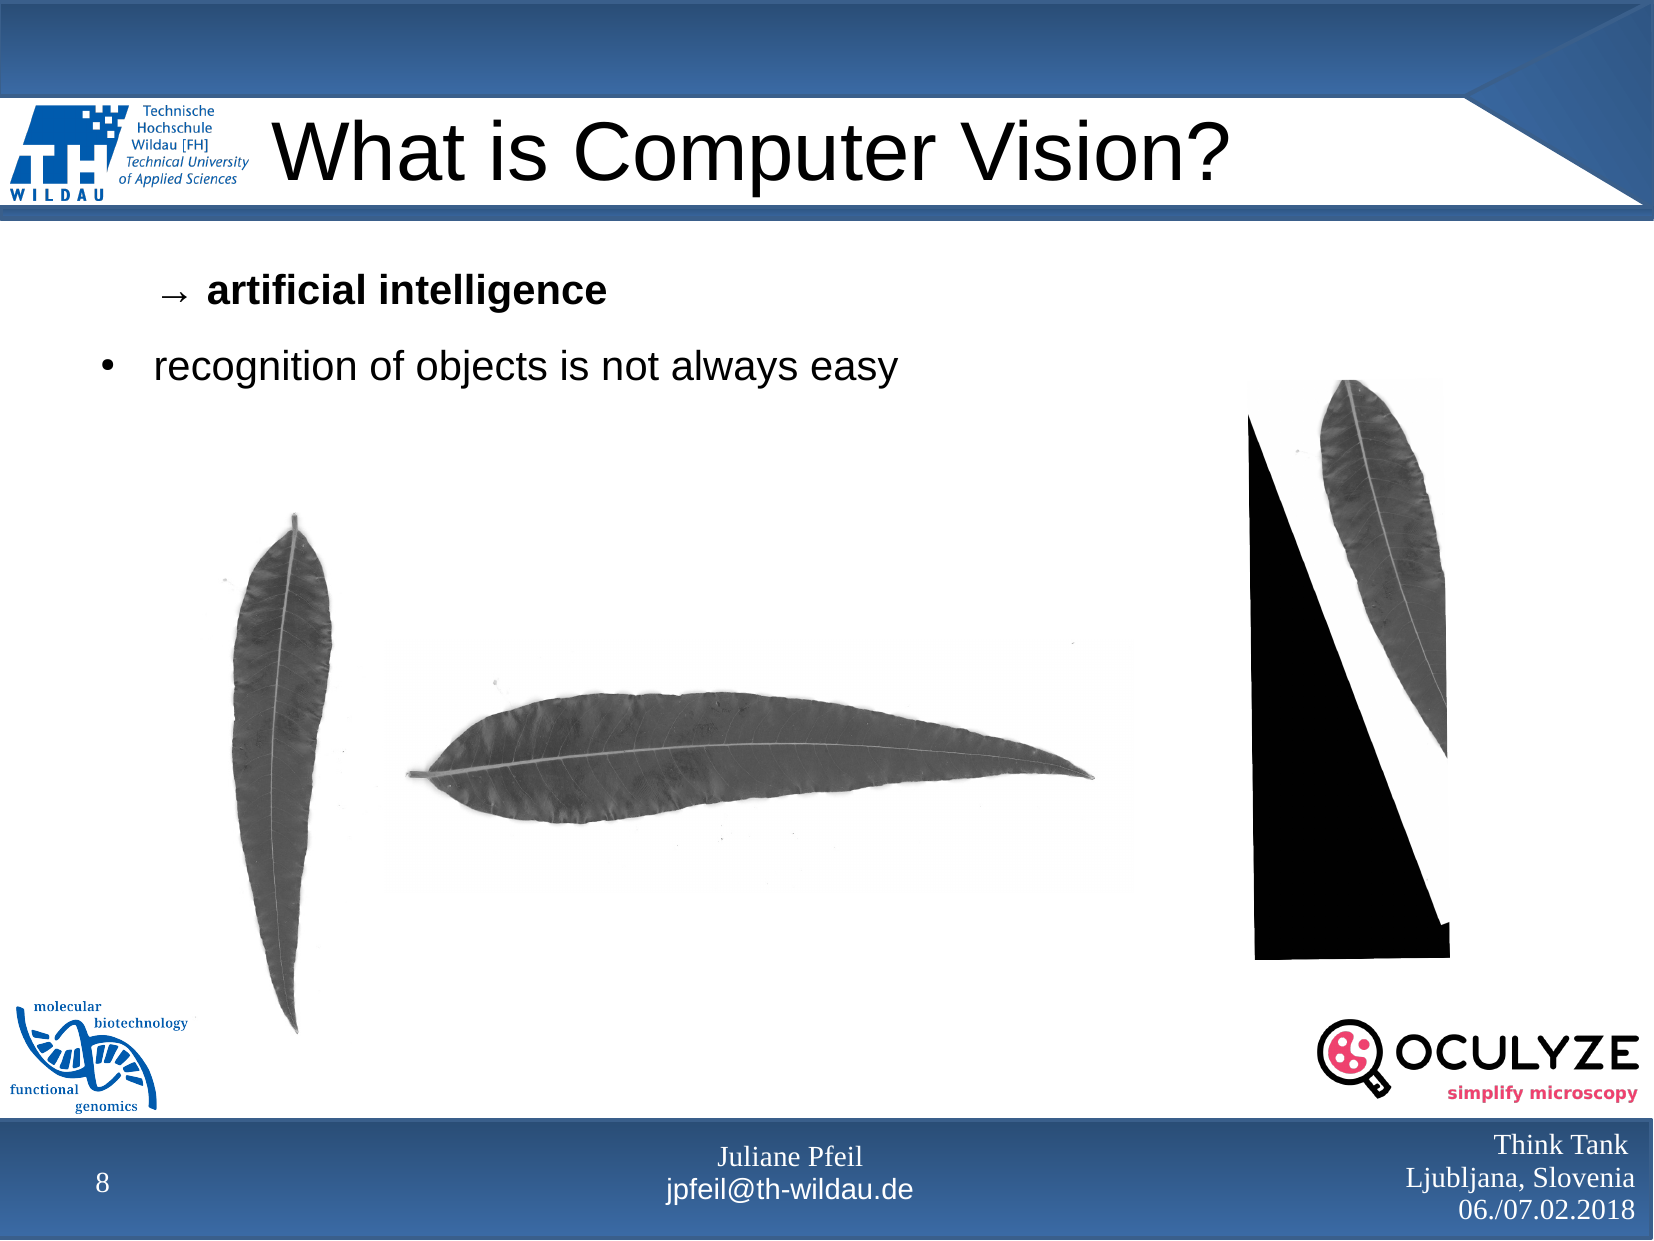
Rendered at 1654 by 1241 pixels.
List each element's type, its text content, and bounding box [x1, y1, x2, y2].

picture [1247, 378, 1450, 961]
picture [1315, 1017, 1642, 1108]
picture [192, 986, 384, 1064]
picture [384, 639, 1134, 893]
picture [10, 105, 249, 201]
picture [10, 1001, 188, 1114]
list → artificial intelligence recognition of objects is not always easy [82, 266, 1571, 986]
title What is Computer Vision? [271, 95, 1466, 207]
